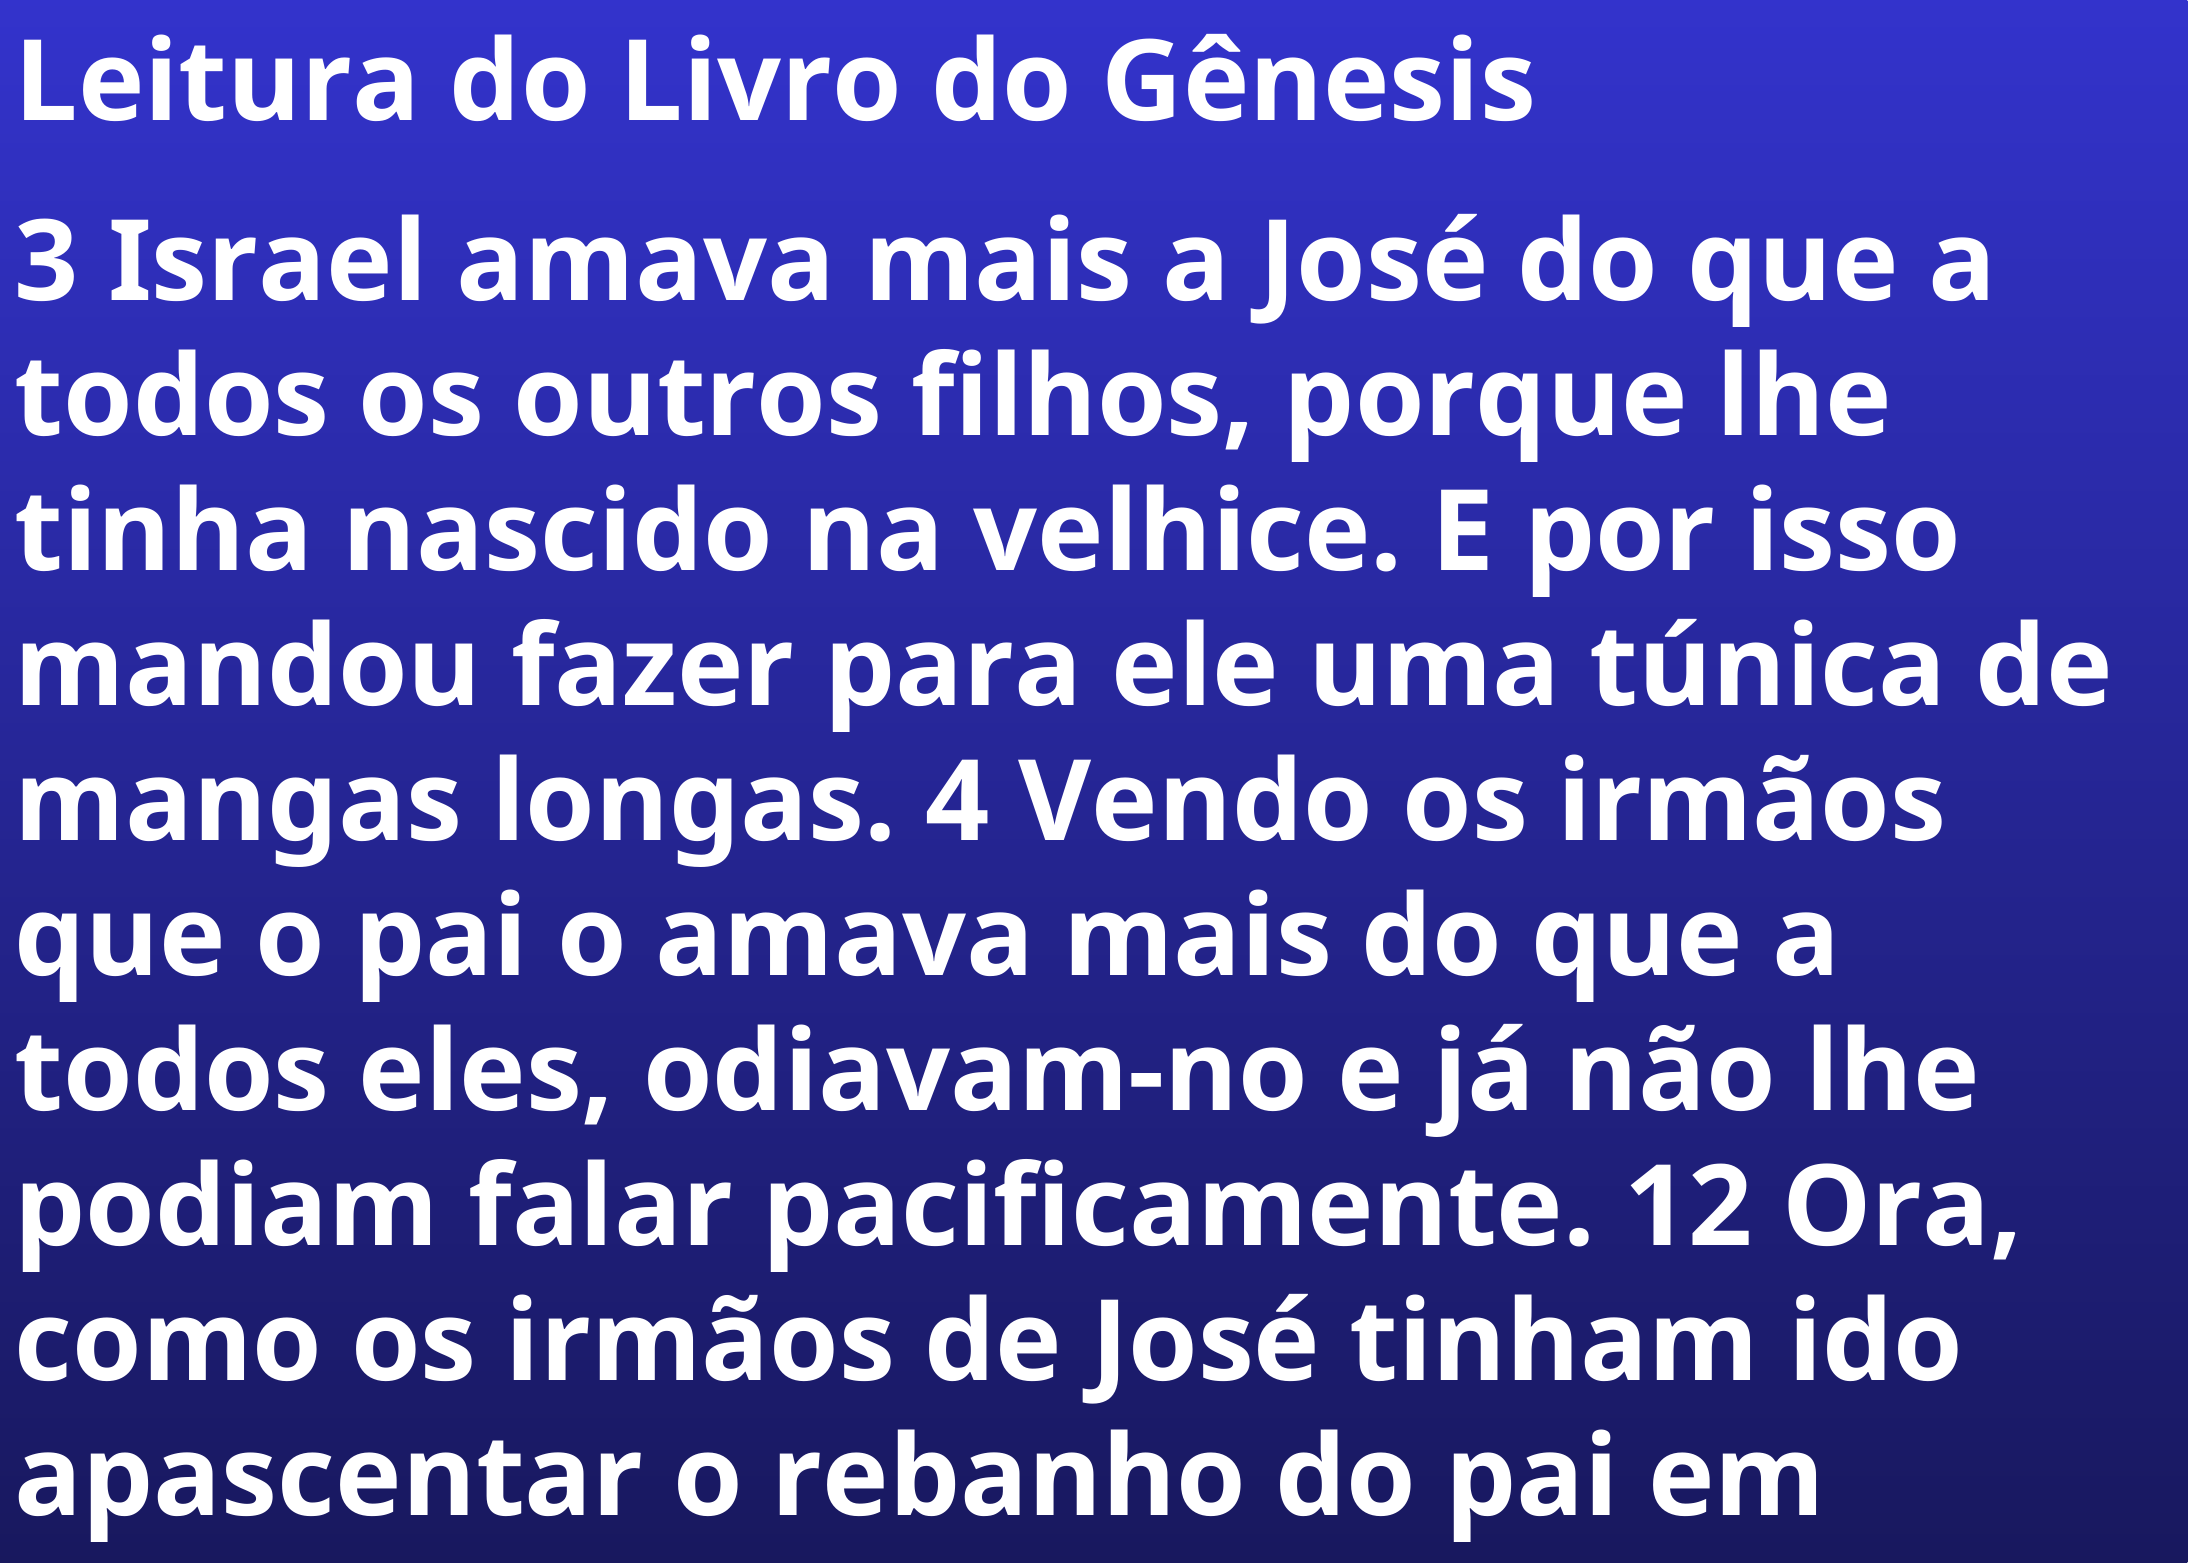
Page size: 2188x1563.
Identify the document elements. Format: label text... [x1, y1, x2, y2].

text_box Leitura do Livro do Gênesis 3 Israel amava mais a José do que a todos os outros filhos, porque lhe tinha nascido na velhice. E por isso mandou fazer para ele uma túnica de mangas longas. 4 Vendo os irmãos que o pai o amava mais do que a todos eles, odiavam-no e já não lhe podiam falar pacificamente. 12 Ora, como os irmãos de José tinham ido apascentar o rebanho do pai em Siquém, 13a disse Israel a José: "Teus irmãos devem estar com os rebanhos em Siquém. Vem, vou enviar-te a eles". 17b Partiu, pois, José atrás de seus irmãos e encontrou-os em Dotaim. 18 Eles, porém, tendo-o visto ao longe, antes que se aproximasse, tramaram a sua morte. 19 Disseram entre si: "Aí vem o sonhador! 20 Vamos matá-lo e lança-lo numa cisterna, depois diremos que um animal feroz o devorou. Assim veremos de que lhe servem os sonhos". 21 Rúben, porém, ouvindo isto, disse-lhes: 22 "Não lhe tiremos a vida!" E acrescentou: "Não derrameis sangue, mas lançai-o naquela cisterna do deserto, e não o toqueis com as vossas mãos". Dizia isto, porque queria livrá-lo das mãos deles e devolvê-lo ao pai. 23 Assim que José chegou perto dos irmãos, estes despojaram-no da túnica de mangas longas, pegaram nele 24 e lançaram-no numa cisterna que não tinha água. 25 Depois, sentaram-se para comer. Levantando os olhos, avistaram uma caravana de ismaelitas, que se aproximava, proveniente de Galaad. Os camelos iam carregados de especiarias, bálsamo e resina, que transportavam para o Egito. 26 E Judá disse aos irmãos: "Que proveito teríamos em matar nosso irmão e ocultar o seu sangue? 27 É melhor vendê-lo a esses ismaelitas e não manchar nossas mãos, pois ele é nosso irmão e nossa carne". Concordaram os irmãos com o que dizia. 28 Ao passarem os comerciantes madianitas, tiraram José da cisterna, e por vinte moedas de prata o venderam aos ismaelitas: e estes o levaram para o Egito. [0, 0, 2188, 1563]
